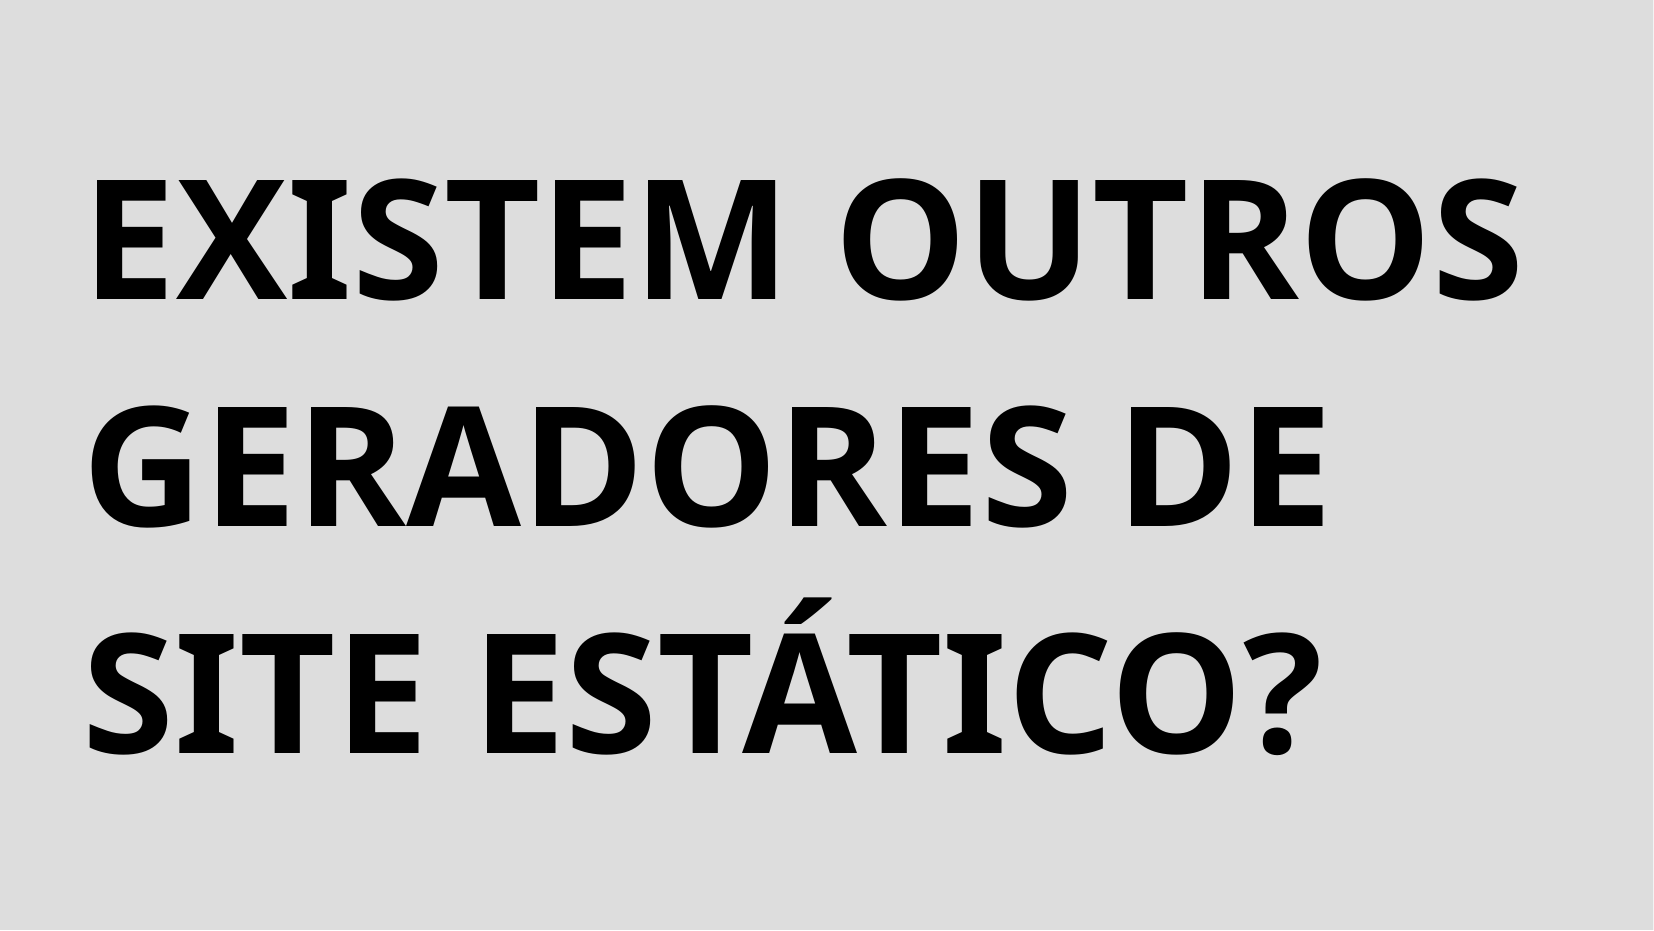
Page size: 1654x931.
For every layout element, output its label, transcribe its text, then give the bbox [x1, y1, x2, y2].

subtitle EXISTEM OUTROS GERADORES DE SITE ESTÁTICO? [82, 37, 1571, 886]
